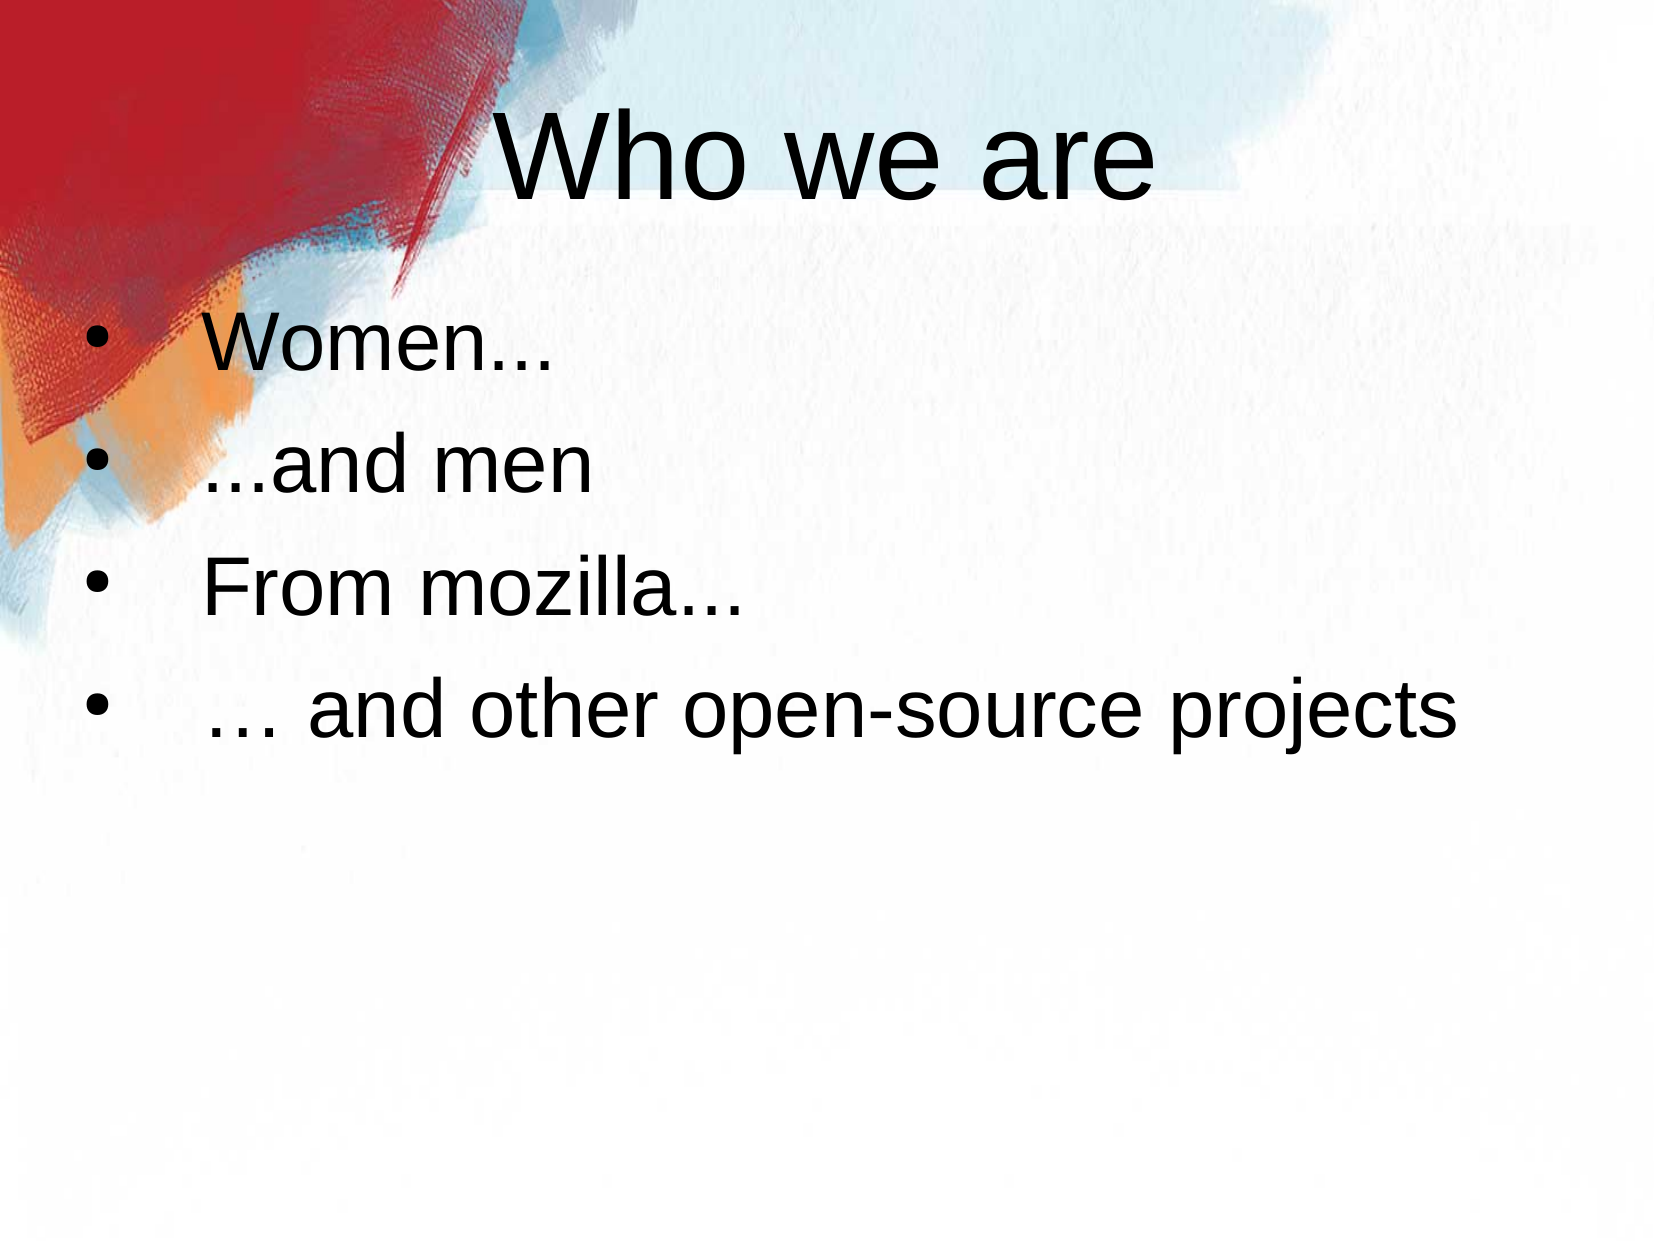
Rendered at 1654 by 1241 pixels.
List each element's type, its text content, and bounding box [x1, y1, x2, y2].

list Women... ...and men From mozilla... … and other open-source projects [82, 290, 1571, 1010]
picture [0, 0, 1654, 1241]
title Who we are [82, 49, 1571, 257]
